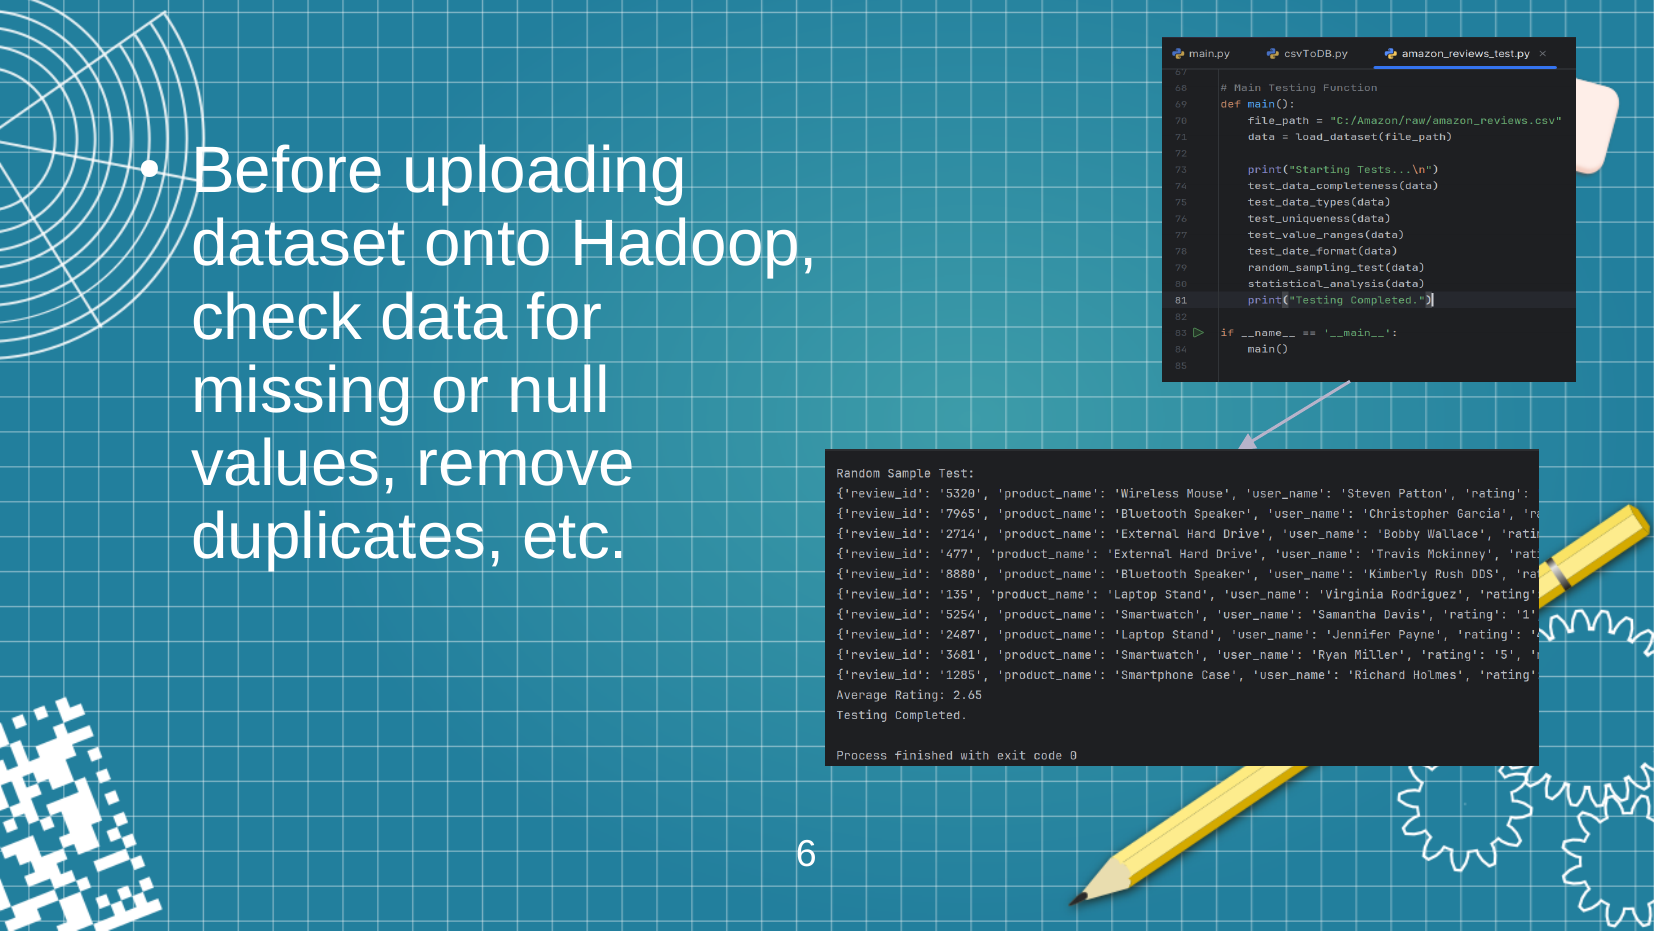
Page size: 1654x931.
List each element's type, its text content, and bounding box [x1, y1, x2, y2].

picture [0, 0, 1654, 931]
text_box <number> [675, 825, 938, 881]
list Before uploading dataset onto Hadoop, check data for missing or null values, remove duplicates, etc. [120, 133, 826, 676]
